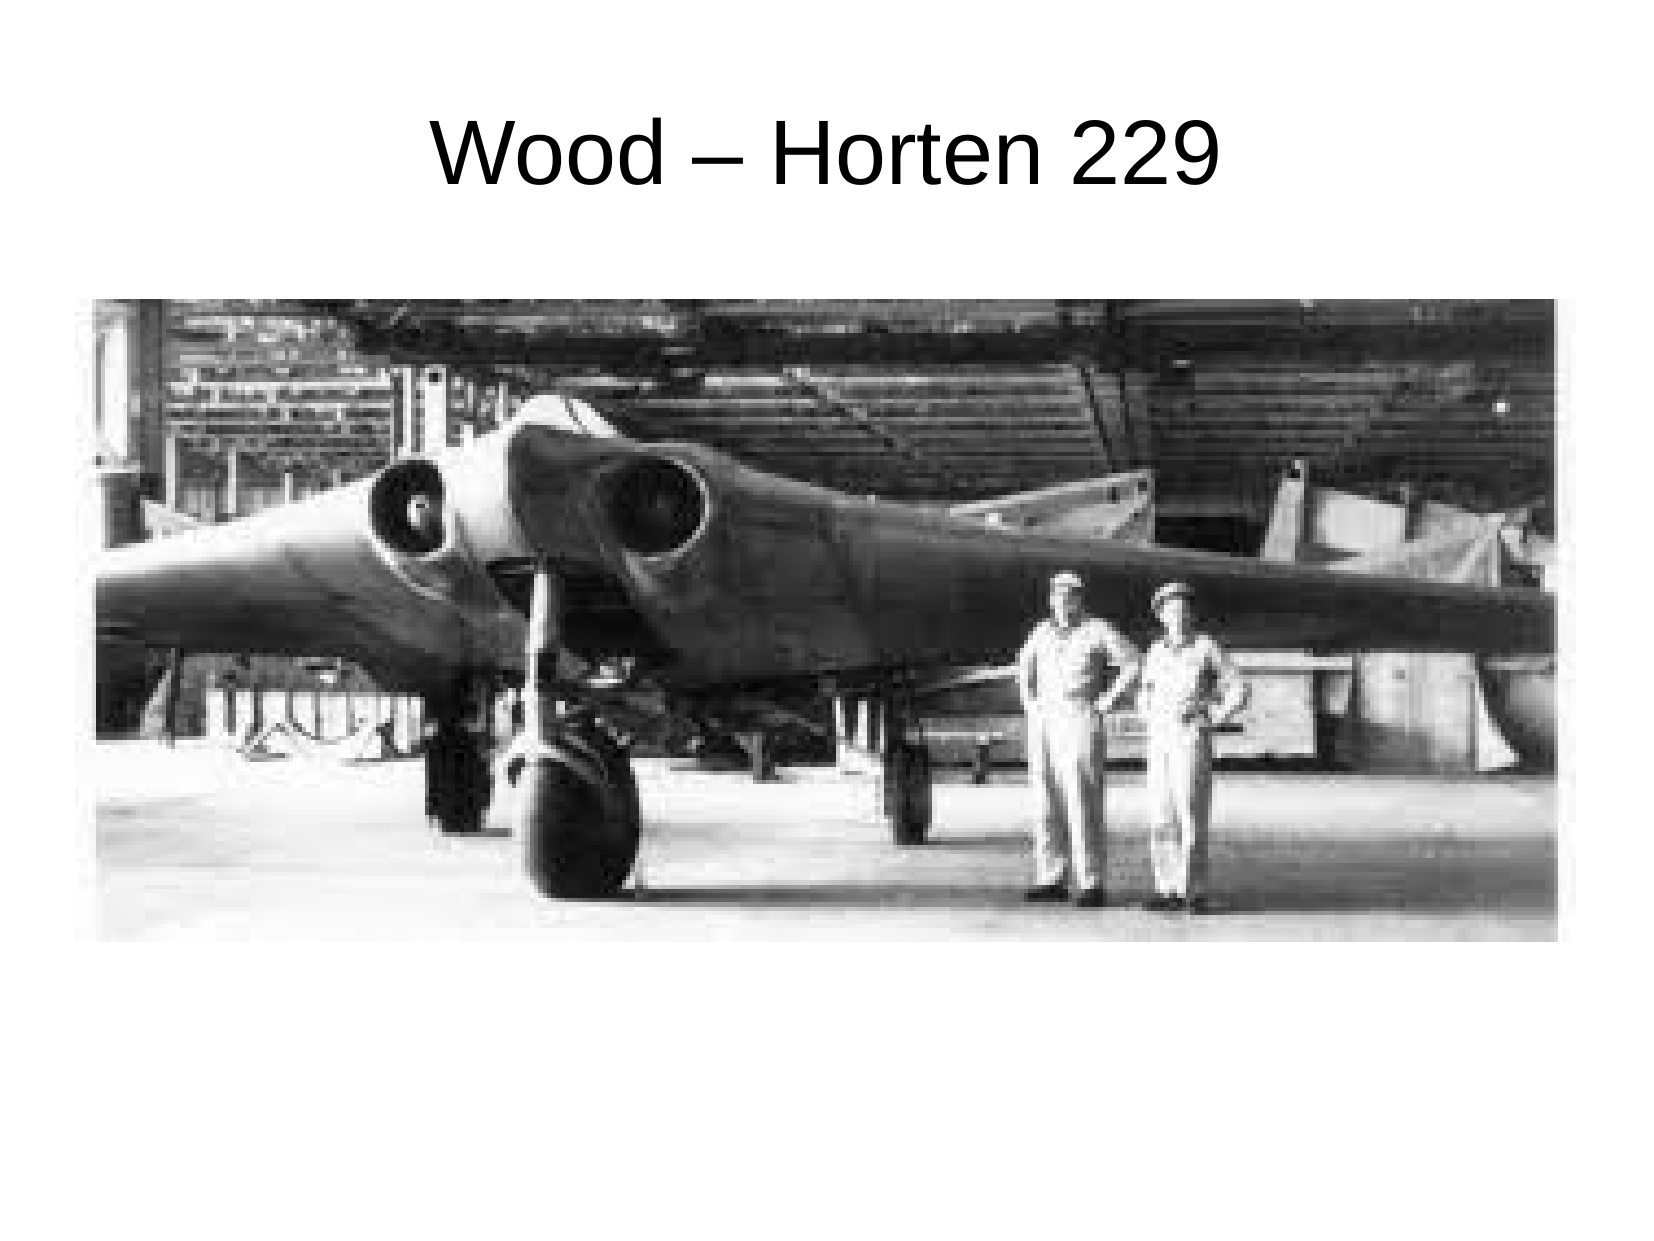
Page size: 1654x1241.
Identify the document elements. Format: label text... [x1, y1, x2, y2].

picture [75, 299, 1576, 942]
title Wood – Horten 229 [82, 49, 1571, 257]
